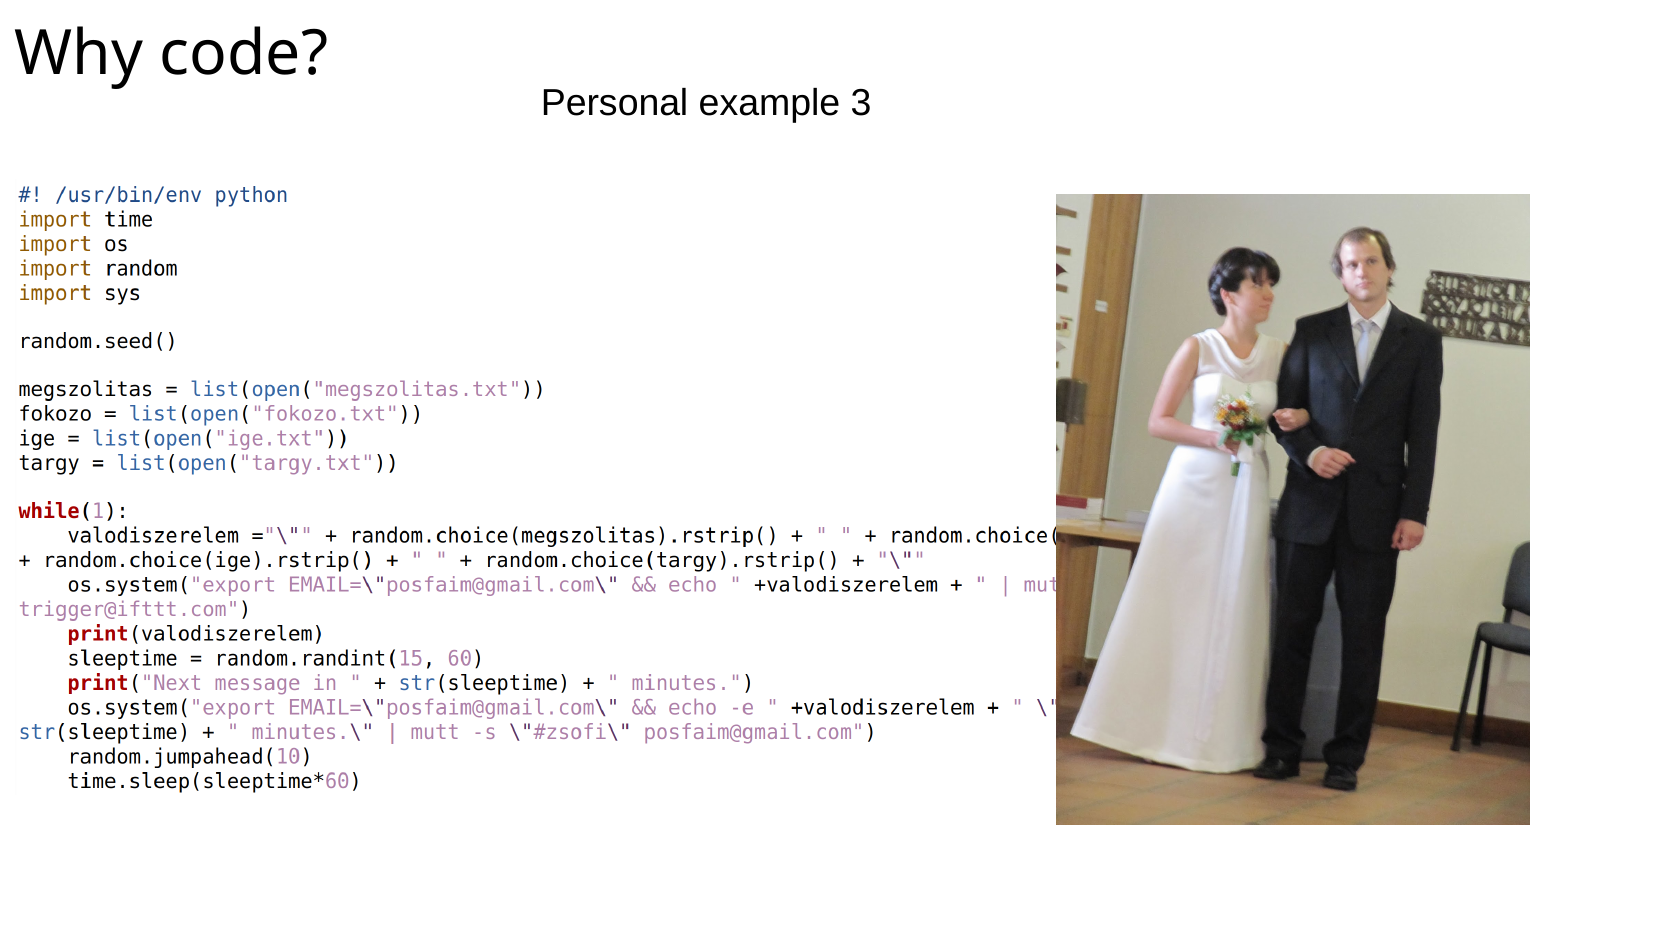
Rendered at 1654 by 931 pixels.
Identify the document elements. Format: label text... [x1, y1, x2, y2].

picture [15, 179, 1530, 826]
text_box Personal example 3 [526, 89, 1041, 132]
text_box Why code? [0, 0, 1654, 89]
